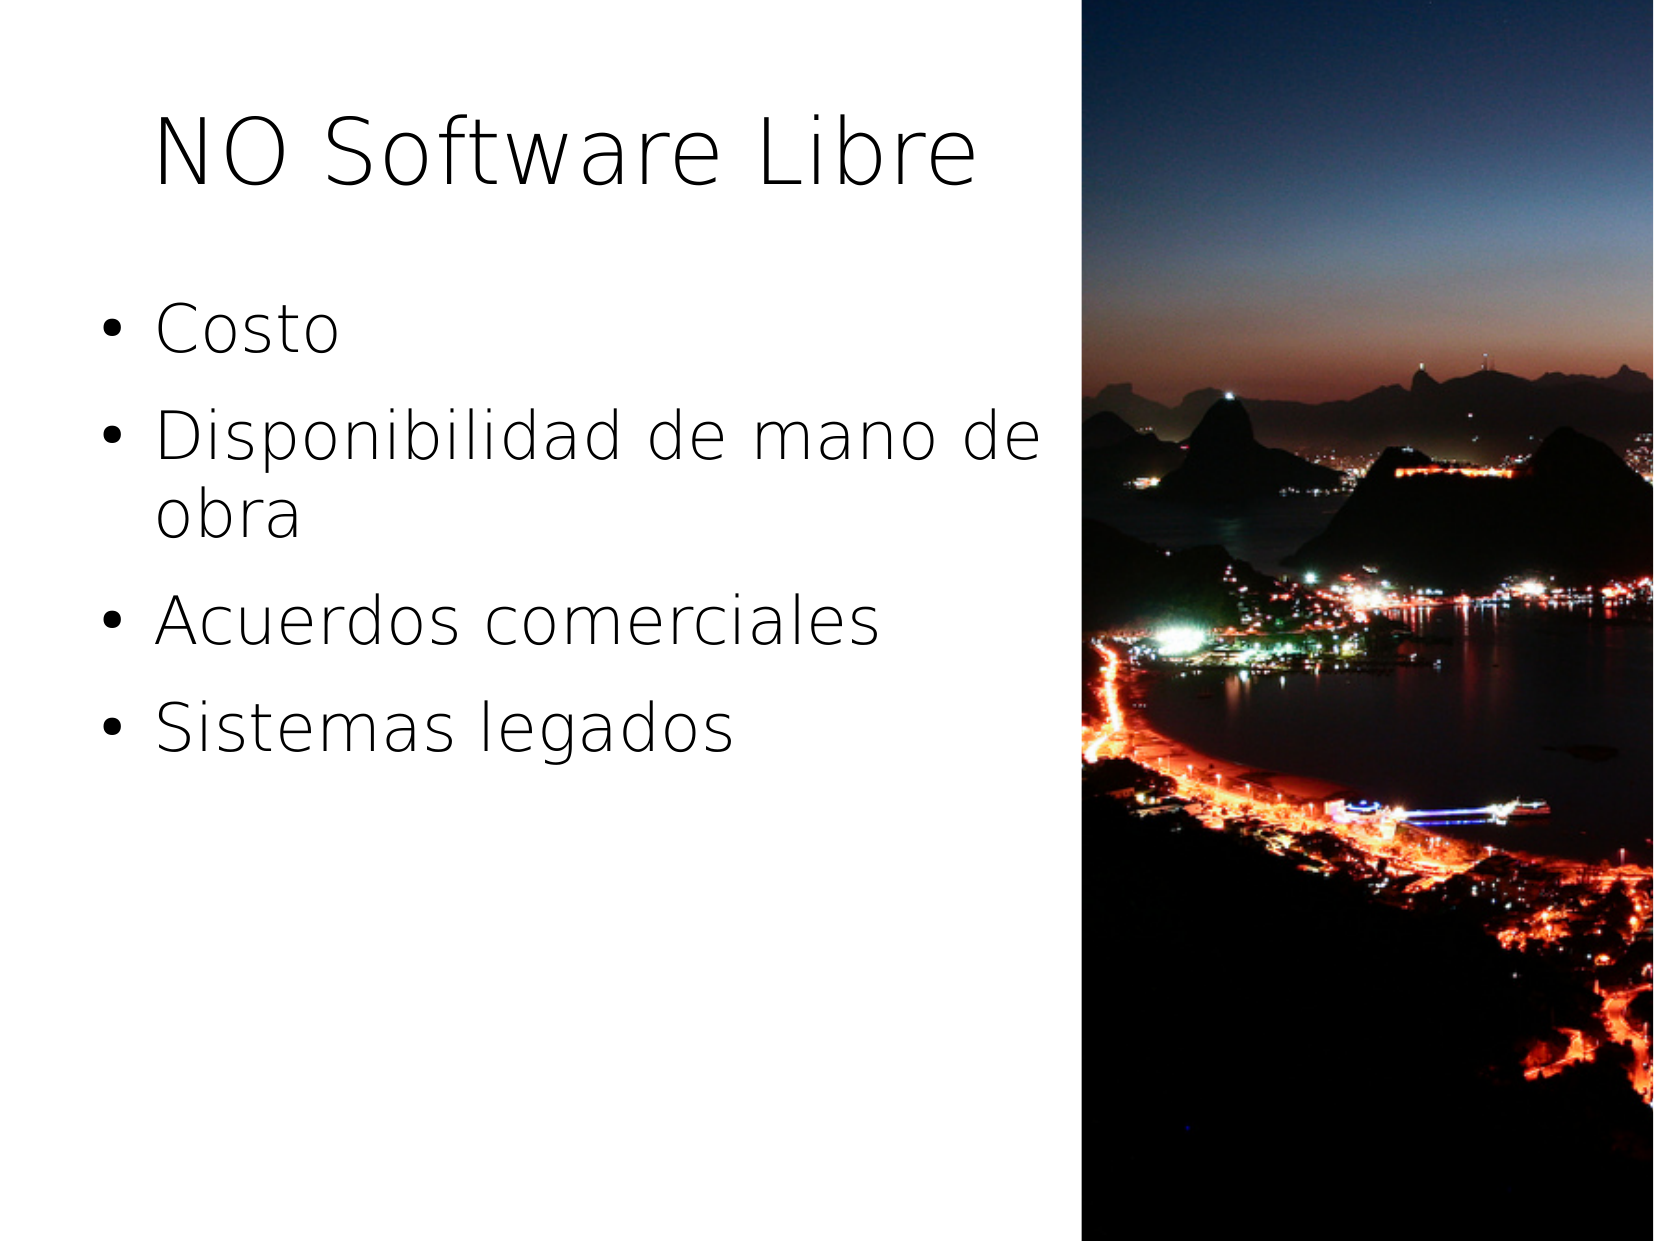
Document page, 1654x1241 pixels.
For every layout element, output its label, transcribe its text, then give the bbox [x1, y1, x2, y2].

picture [1081, 0, 1654, 1241]
list Costo Disponibilidad de mano de obra Acuerdos comerciales Sistemas legados [82, 290, 1051, 1010]
title NO Software Libre [82, 49, 1051, 257]
